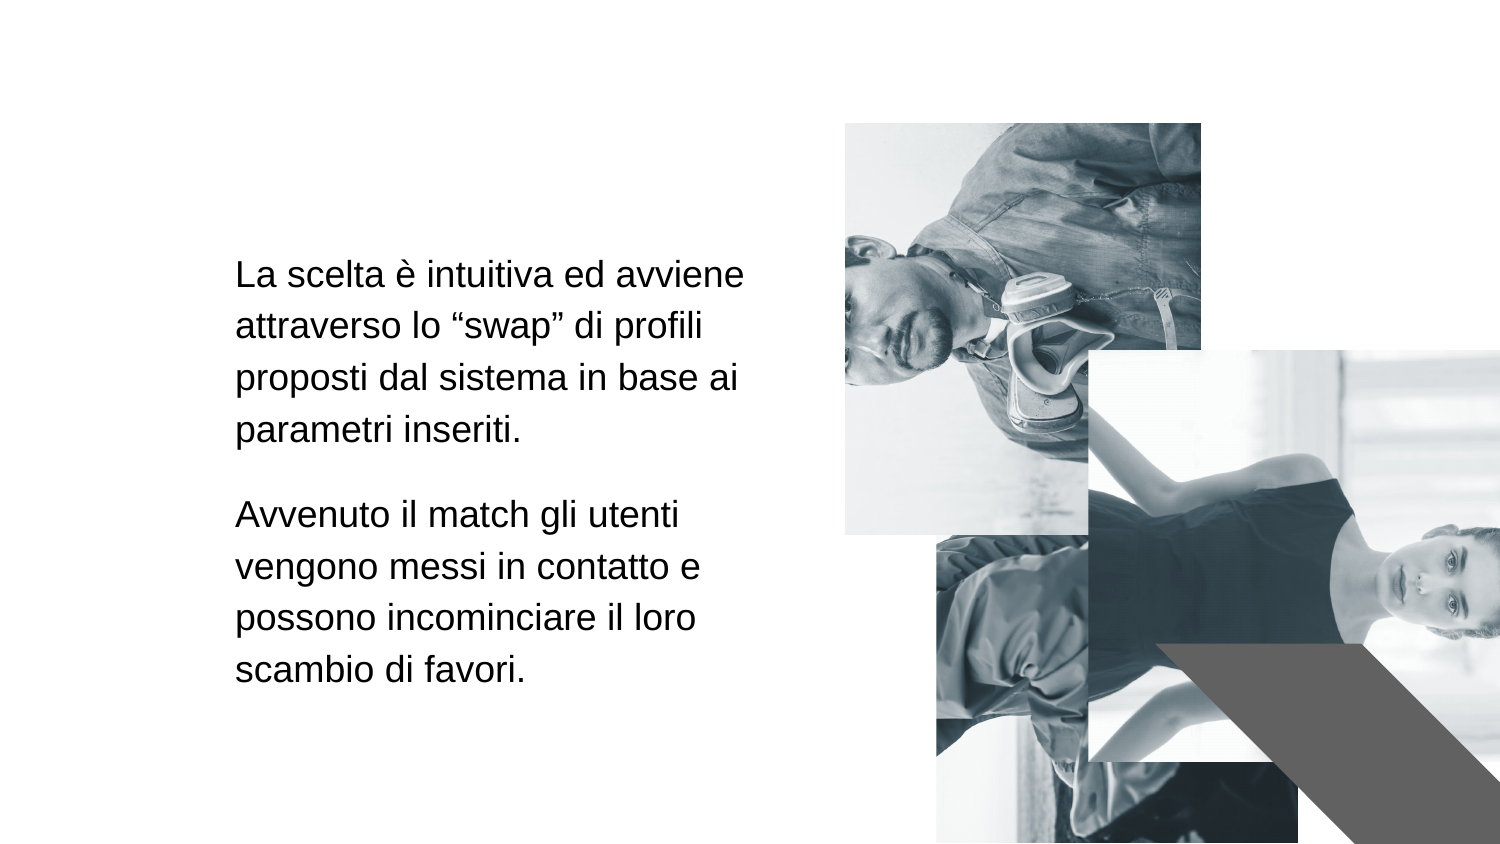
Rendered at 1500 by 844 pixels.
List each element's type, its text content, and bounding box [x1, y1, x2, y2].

picture [845, 123, 1500, 843]
list La scelta è intuitiva ed avviene attraverso lo “swap” di profili proposti dal sistema in base ai parametri inseriti. Avvenuto il match gli utenti vengono messi in contatto e possono incominciare il loro scambio di favori. [220, 227, 780, 727]
text_box [1154, 643, 1500, 844]
